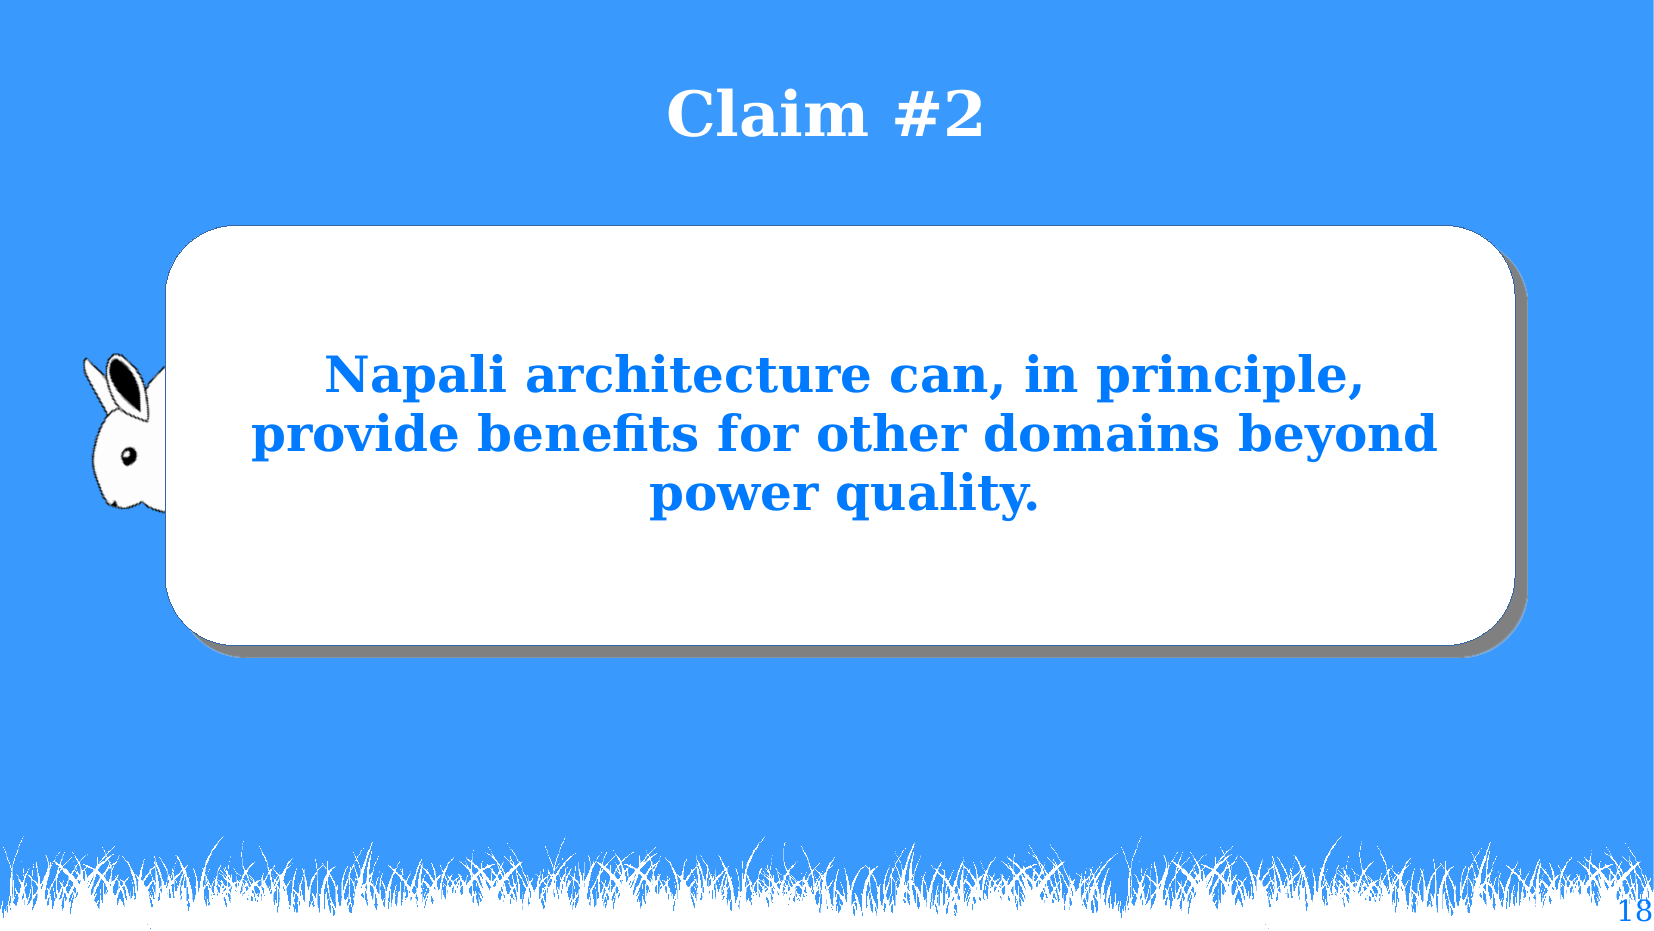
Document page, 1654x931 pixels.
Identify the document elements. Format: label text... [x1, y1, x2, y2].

text_box [165, 225, 1516, 646]
picture [0, 0, 1654, 931]
text_box Napali architecture can, in principle, provide benefits for other domains beyond power quality. [199, 338, 1492, 530]
title [82, 37, 1571, 193]
